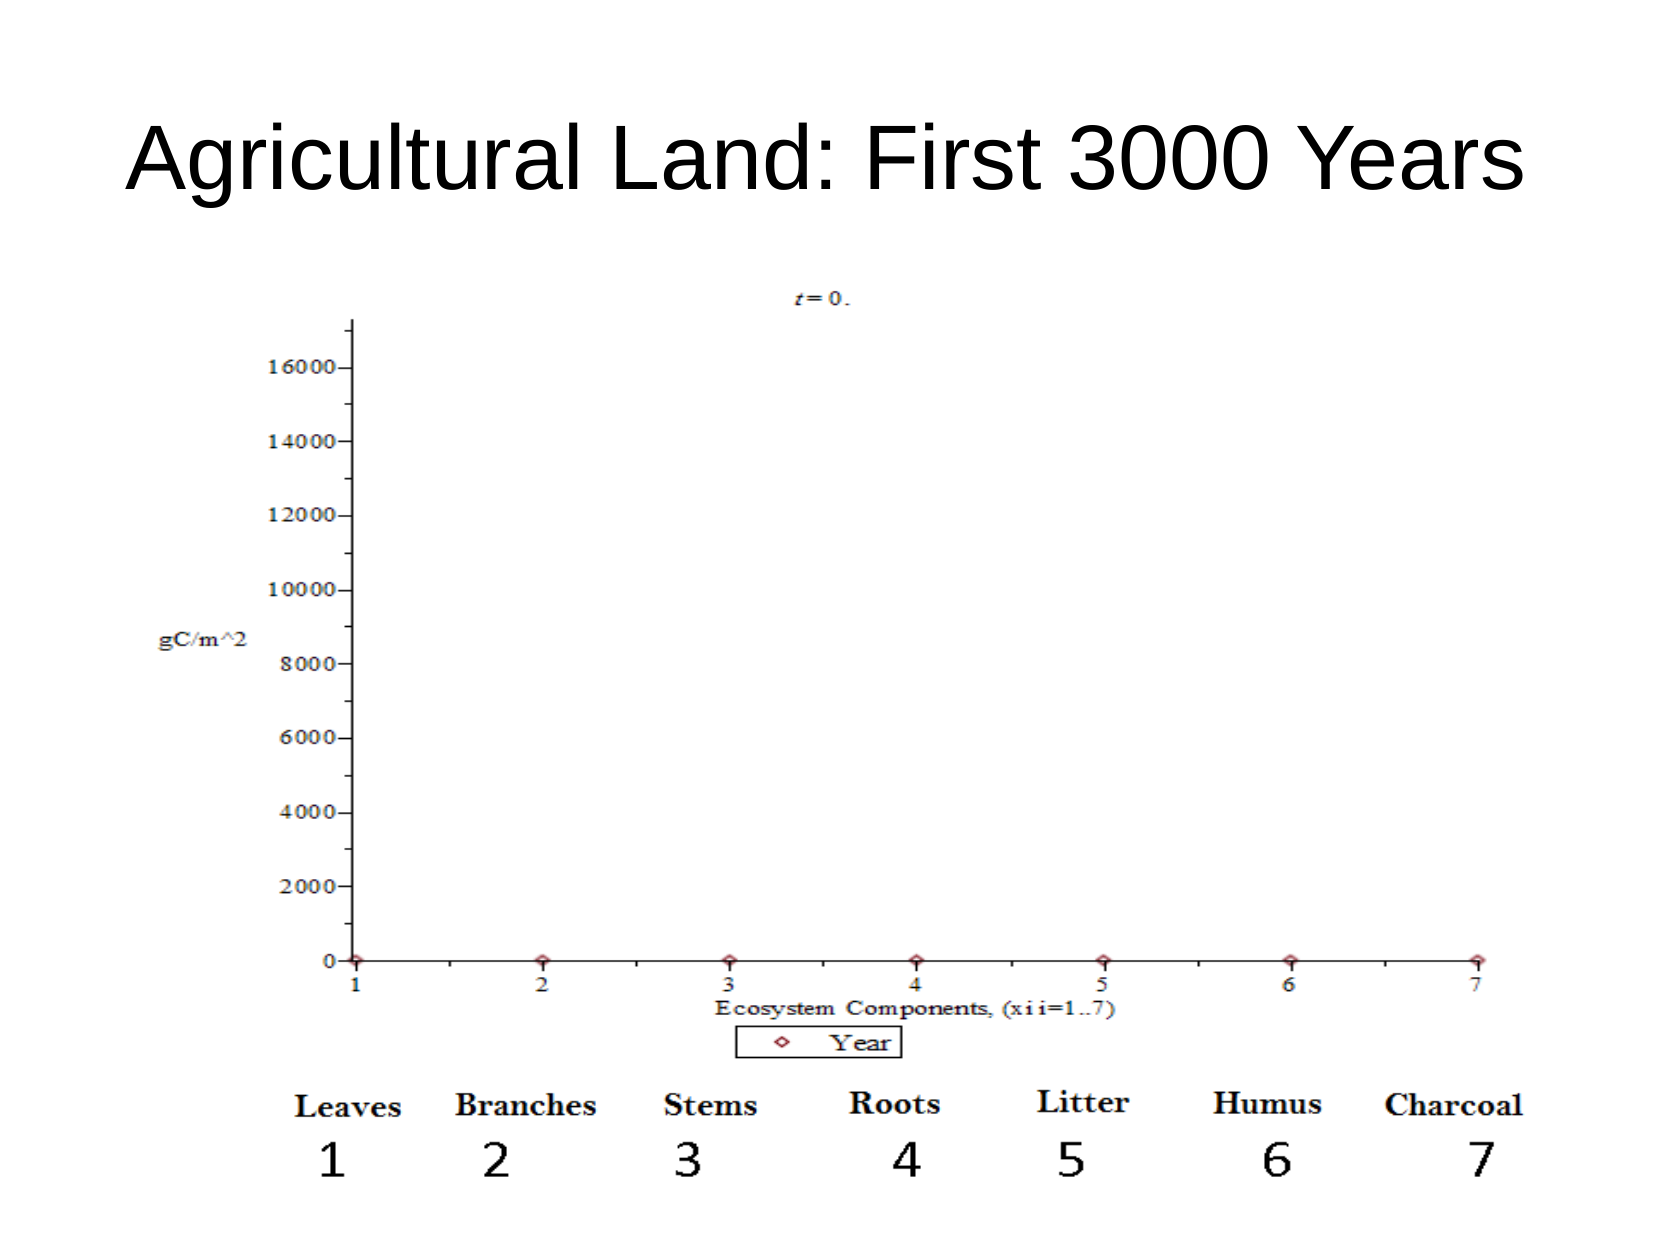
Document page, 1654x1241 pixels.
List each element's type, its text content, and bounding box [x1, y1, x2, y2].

title Agricultural Land: First 3000 Years [82, 49, 1571, 257]
picture [276, 1084, 1542, 1199]
picture [139, 279, 1502, 1071]
